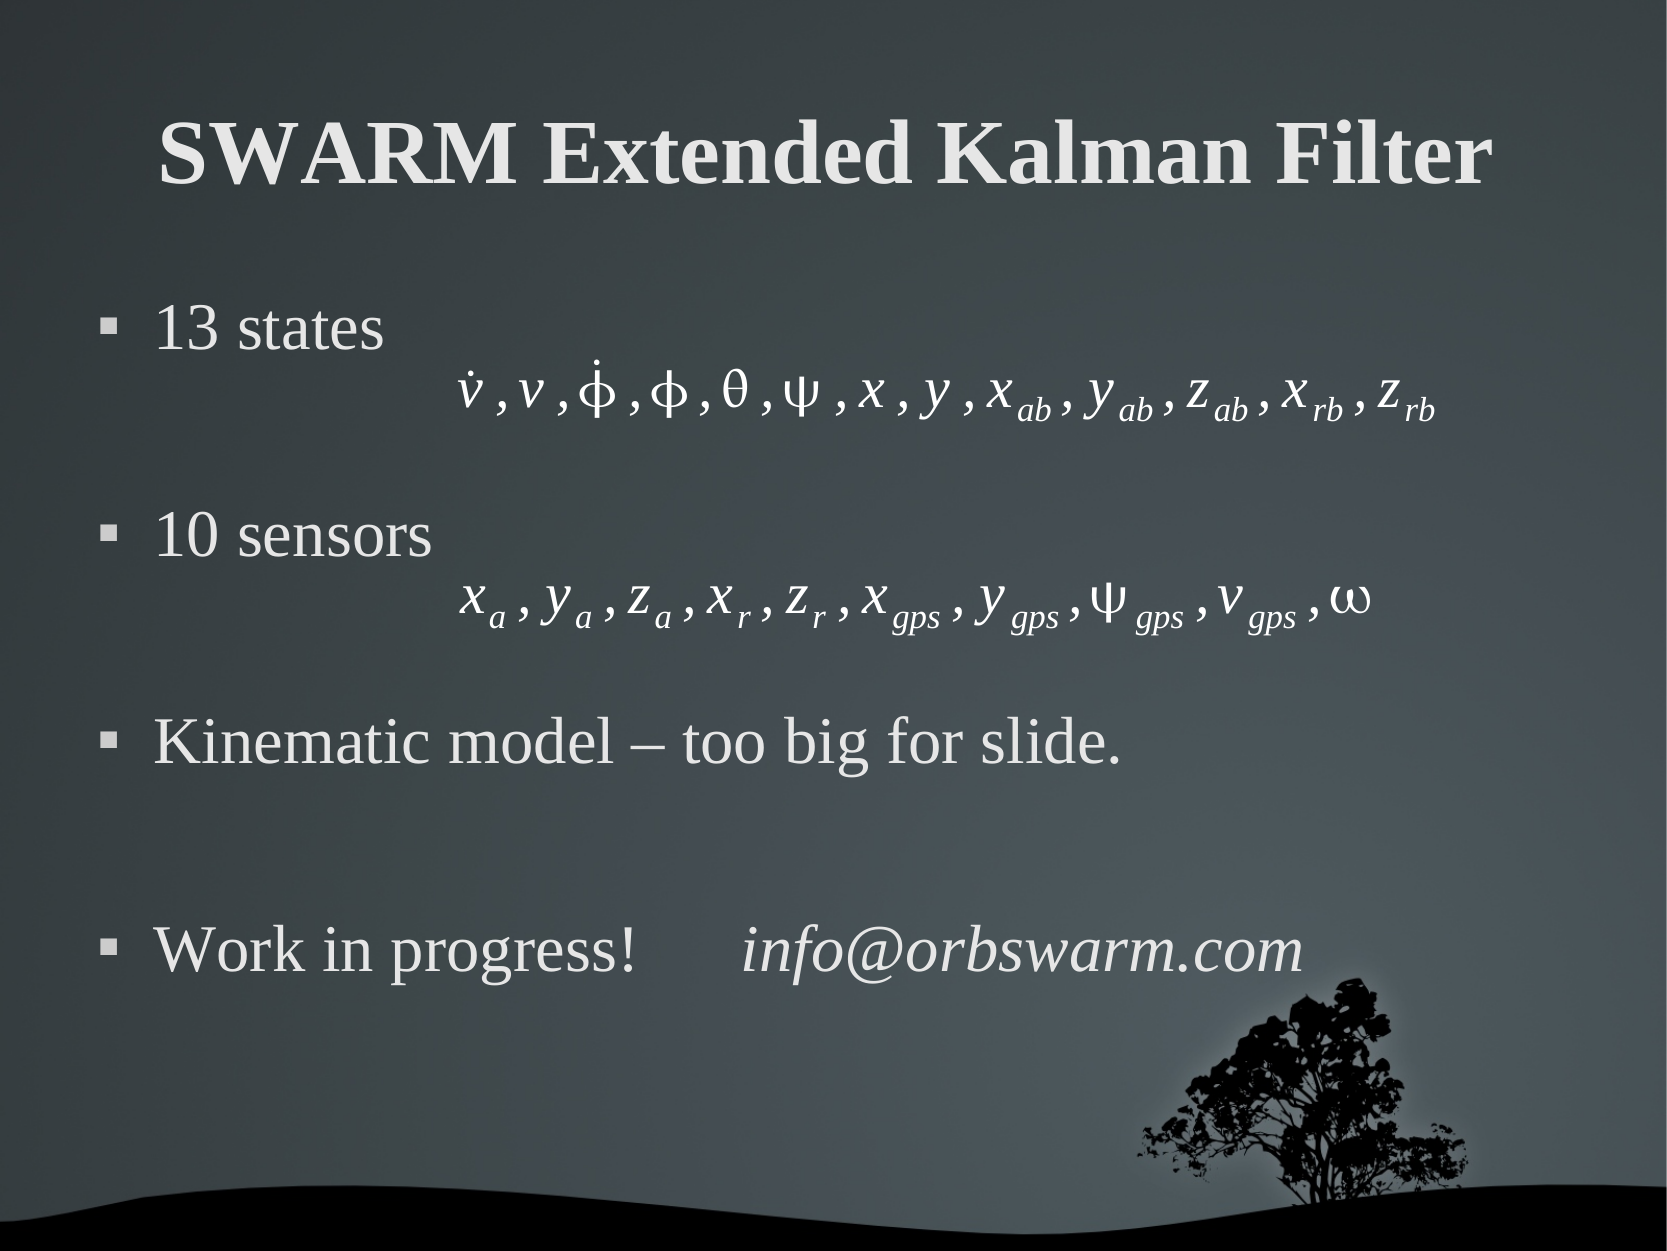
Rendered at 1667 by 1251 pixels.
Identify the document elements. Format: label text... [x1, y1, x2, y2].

chart [450, 356, 1442, 430]
picture [0, 0, 1667, 1251]
list 13 states 10 sensors Kinematic model – too big for slide. Work in progress! info@orbswarm.com [82, 290, 1571, 1109]
title SWARM Extended Kalman Filter [82, 49, 1571, 257]
chart [450, 562, 1379, 637]
